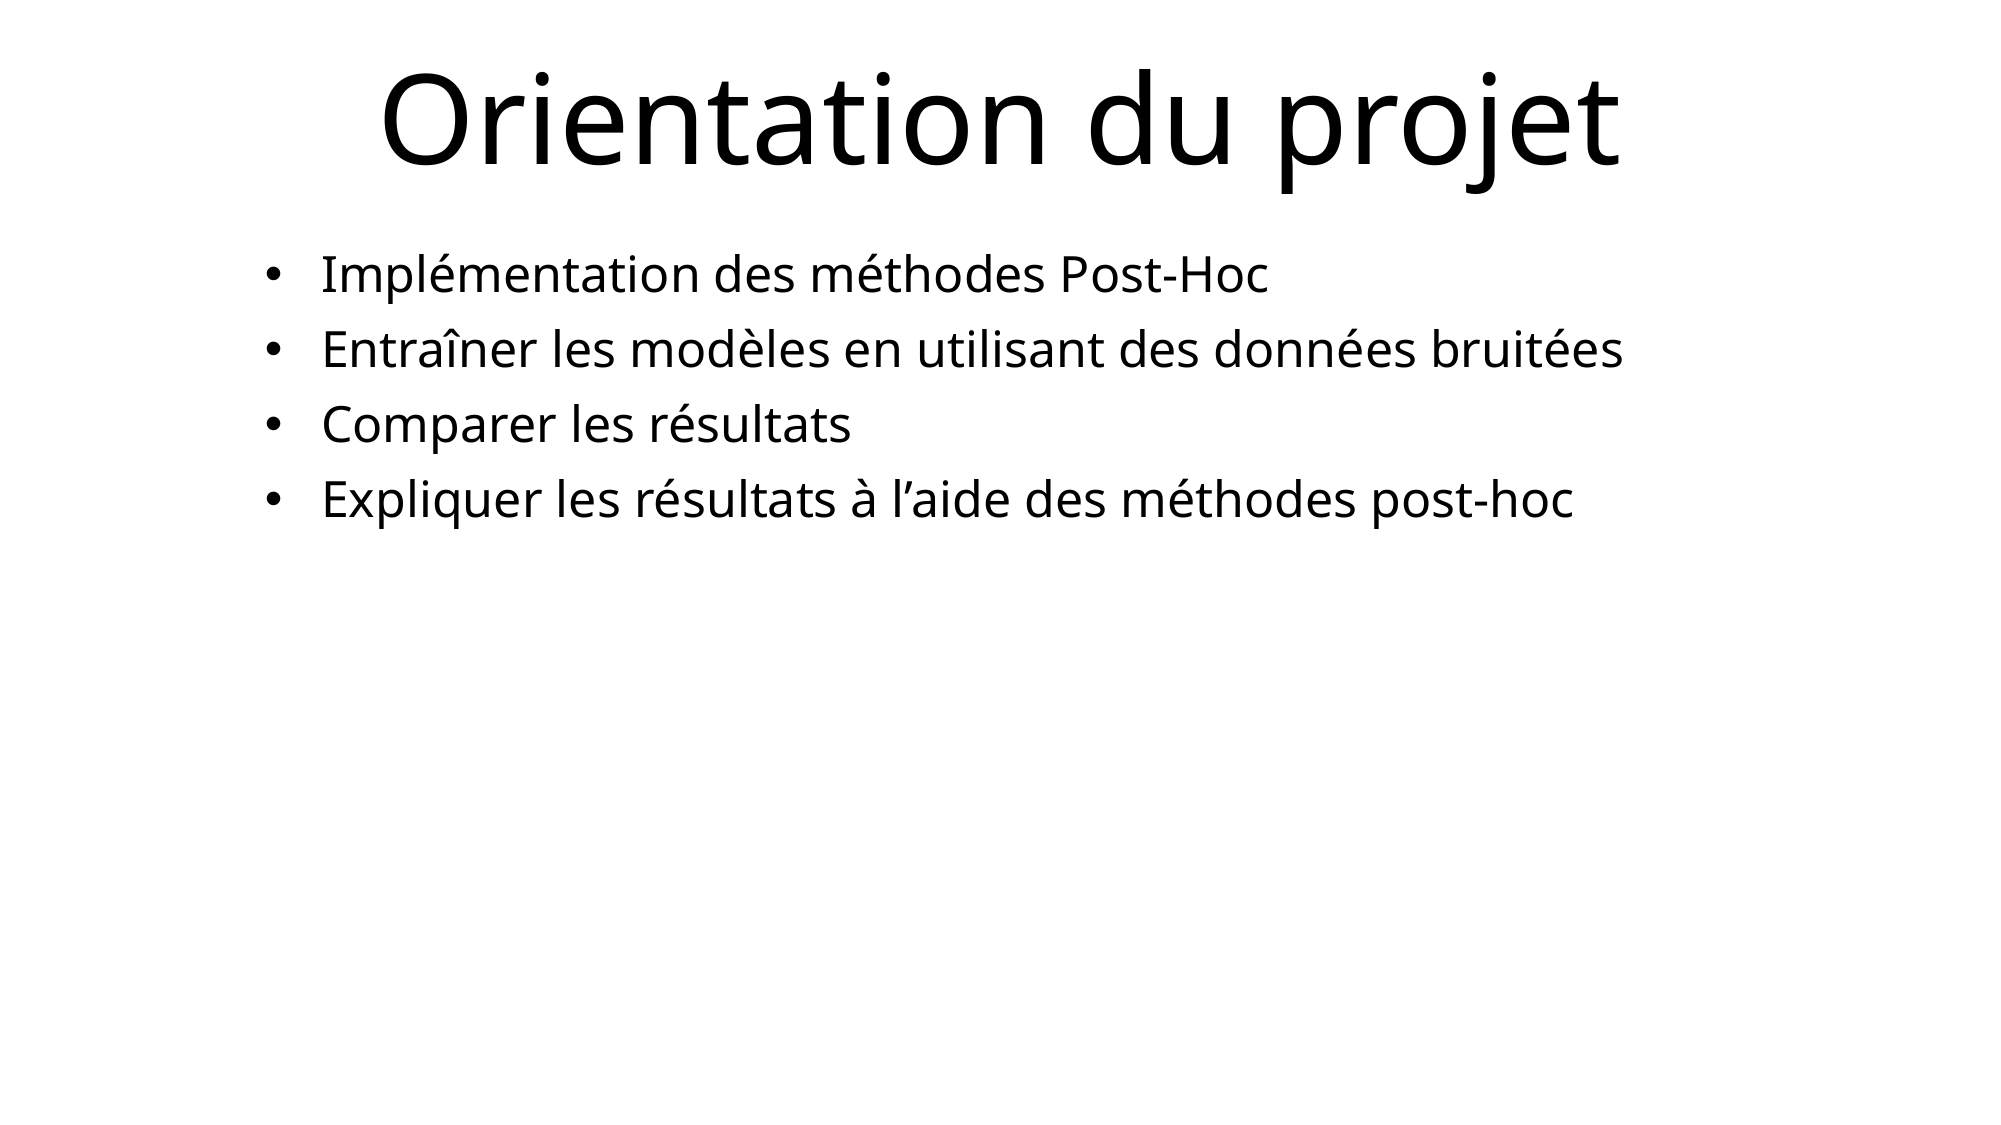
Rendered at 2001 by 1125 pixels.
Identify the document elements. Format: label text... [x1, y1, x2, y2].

subtitle Implémentation des méthodes Post-Hoc Entraîner les modèles en utilisant des données bruitées Comparer les résultats Expliquer les résultats à l’aide des méthodes post-hoc [249, 242, 1750, 884]
title Orientation du projet [249, 20, 1750, 199]
